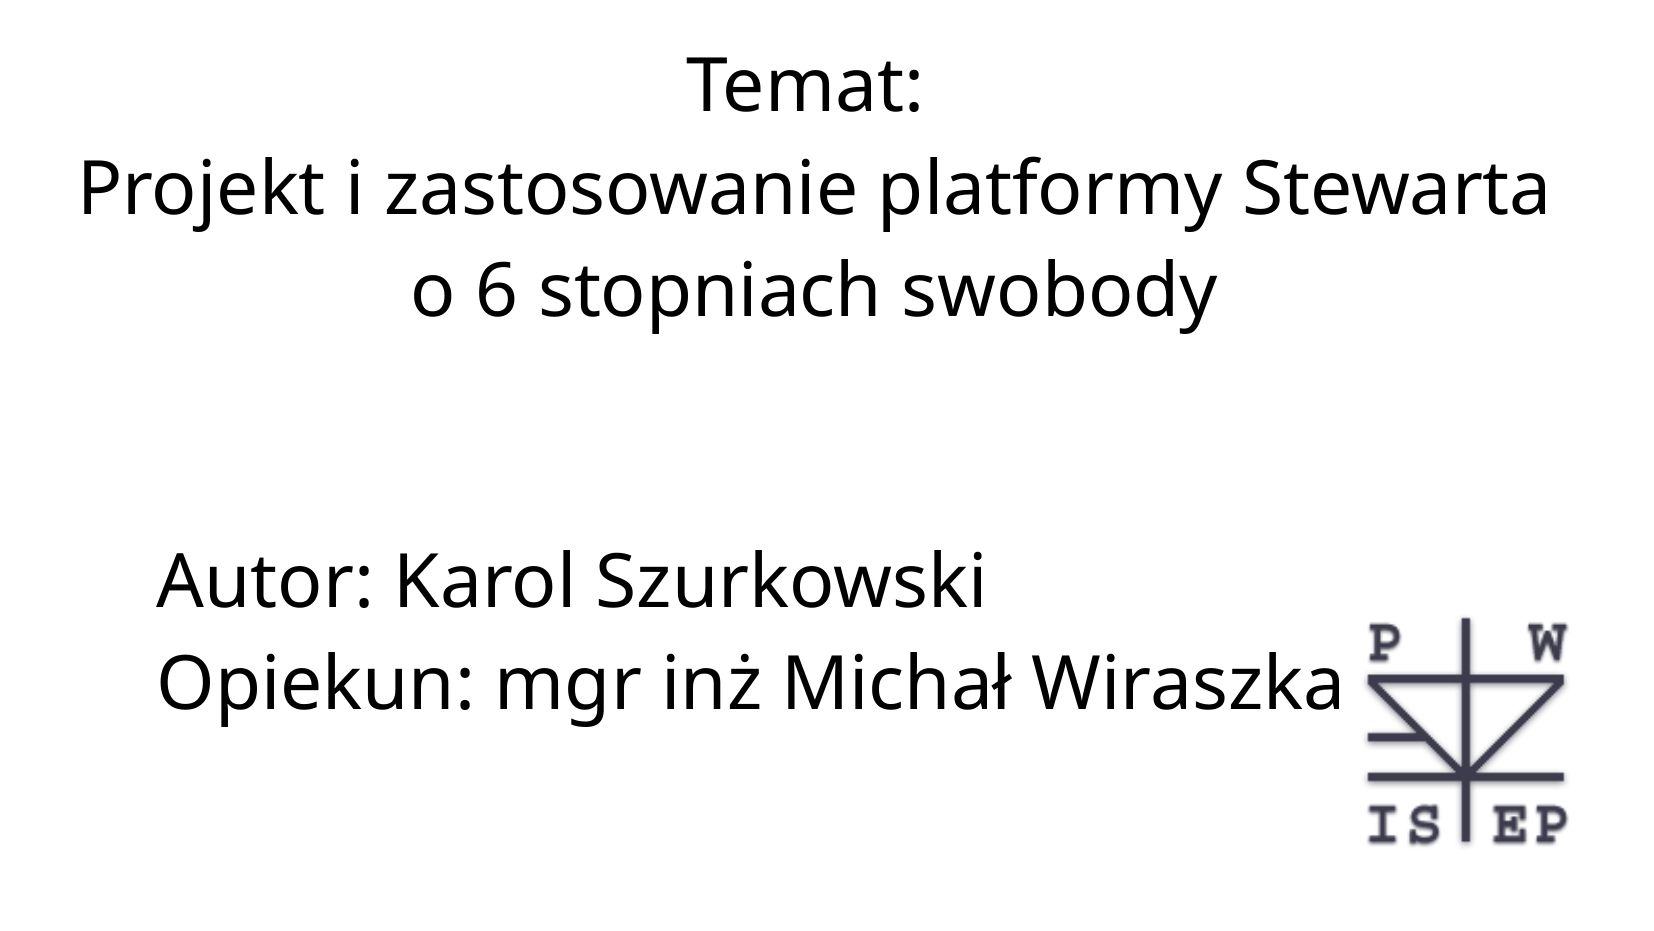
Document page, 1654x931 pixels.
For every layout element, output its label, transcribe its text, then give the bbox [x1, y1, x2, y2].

text_box Autor: Karol Szurkowski Opiekun: mgr inż Michał Wiraszka [141, 212, 1548, 837]
title Temat: Projekt i zastosowanie platformy Stewarta o 6 stopniach swobody [70, 59, 1560, 312]
picture [1358, 602, 1579, 861]
